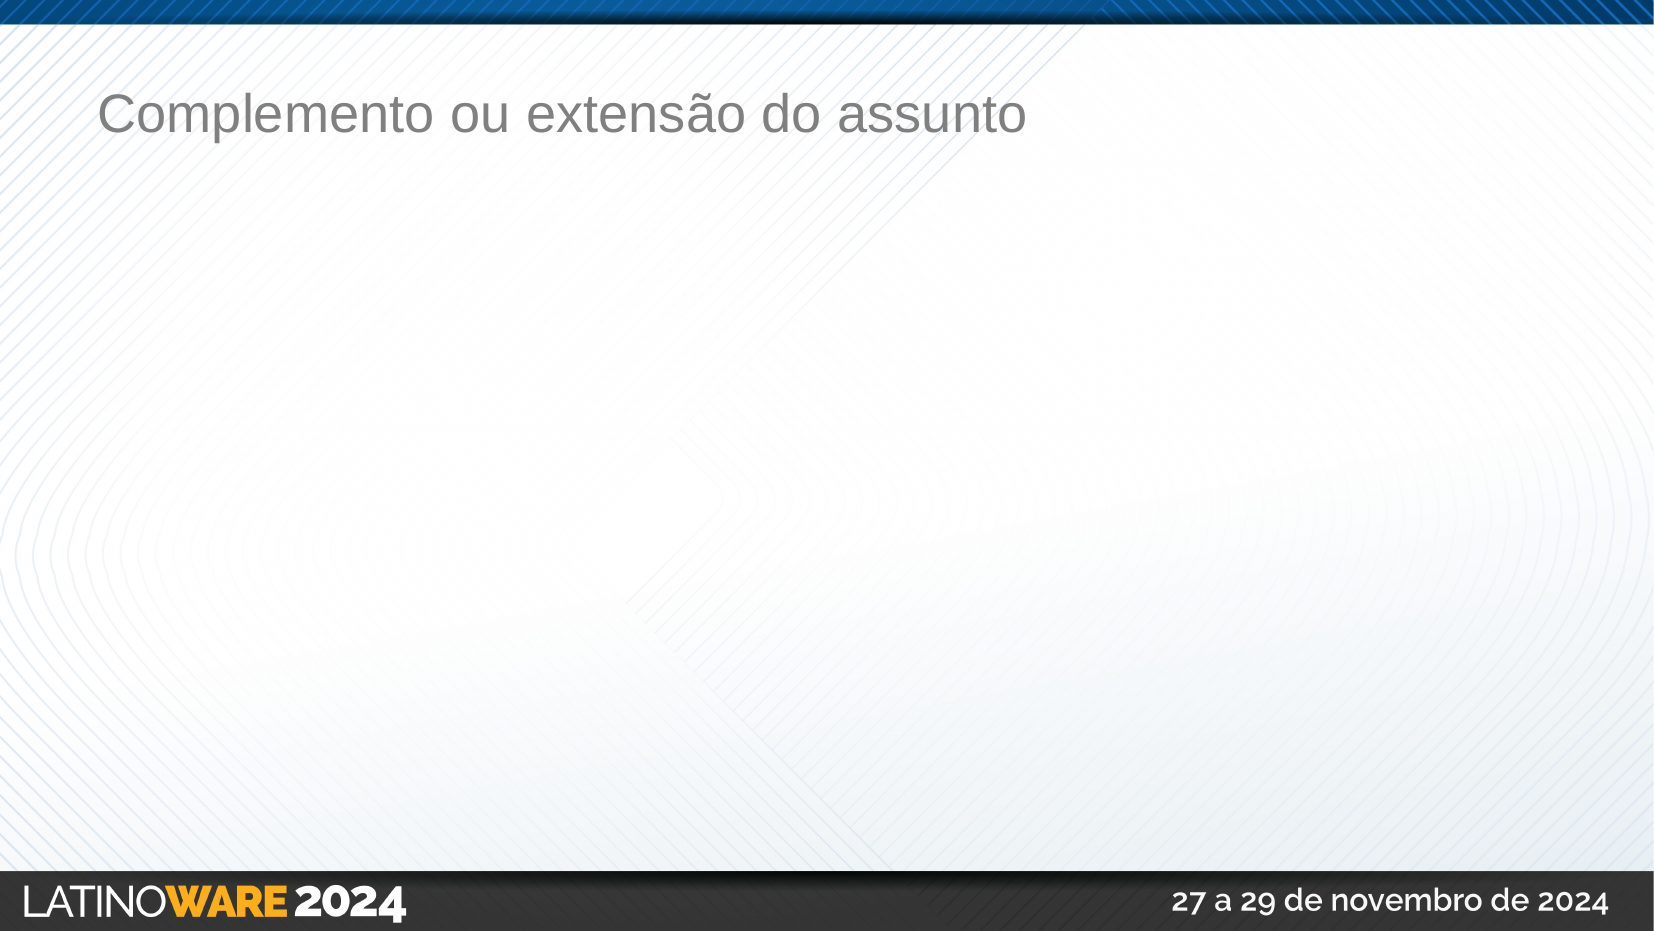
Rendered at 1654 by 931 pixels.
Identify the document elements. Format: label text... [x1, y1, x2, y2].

picture [0, 0, 1654, 931]
text_box Complemento ou extensão do assunto [82, 70, 1571, 827]
